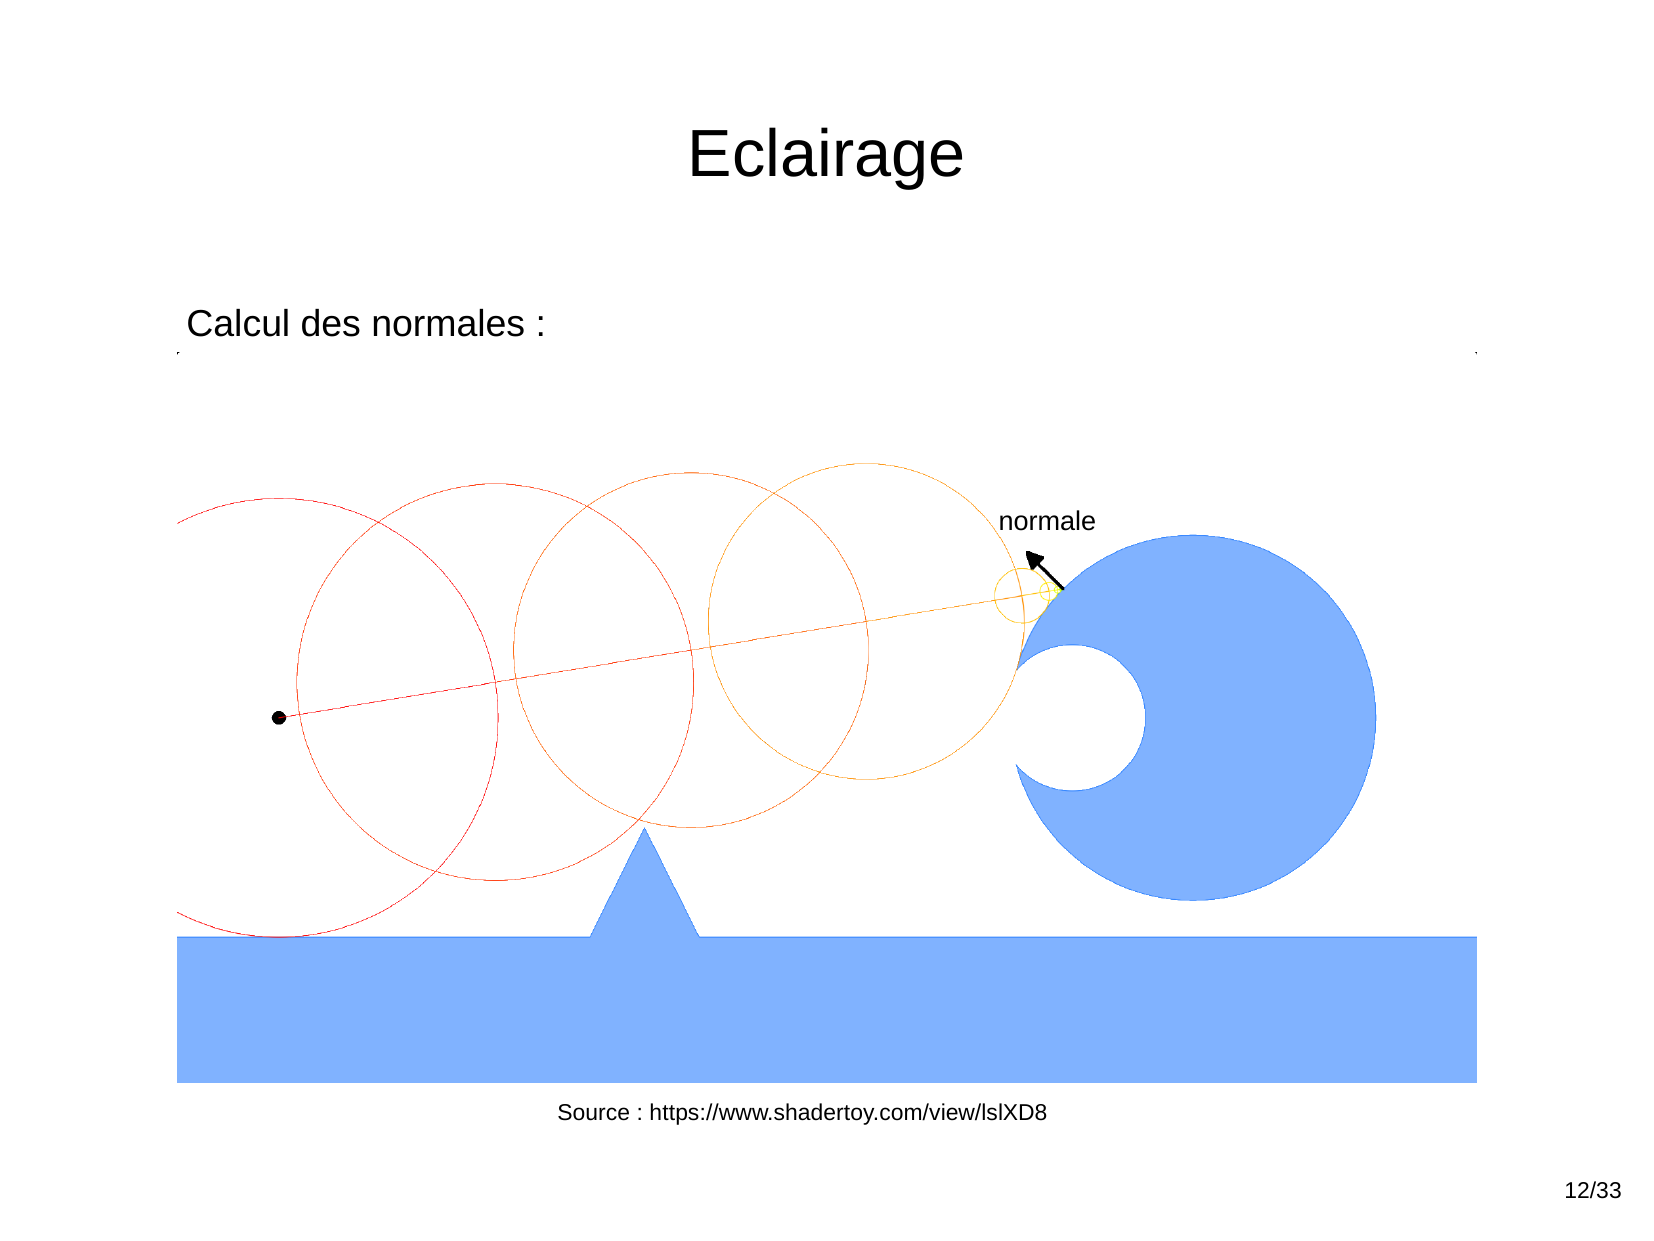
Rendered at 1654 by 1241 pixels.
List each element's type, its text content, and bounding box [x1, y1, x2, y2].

text_box Source : https://www.shadertoy.com/view/lslXD8 [542, 1092, 1063, 1133]
text_box normale [983, 498, 1114, 546]
text_box Calcul des normales : [171, 295, 562, 353]
title Eclairage [82, 49, 1571, 257]
text_box 12/33 [1549, 1170, 1637, 1211]
picture [177, 352, 1477, 1083]
